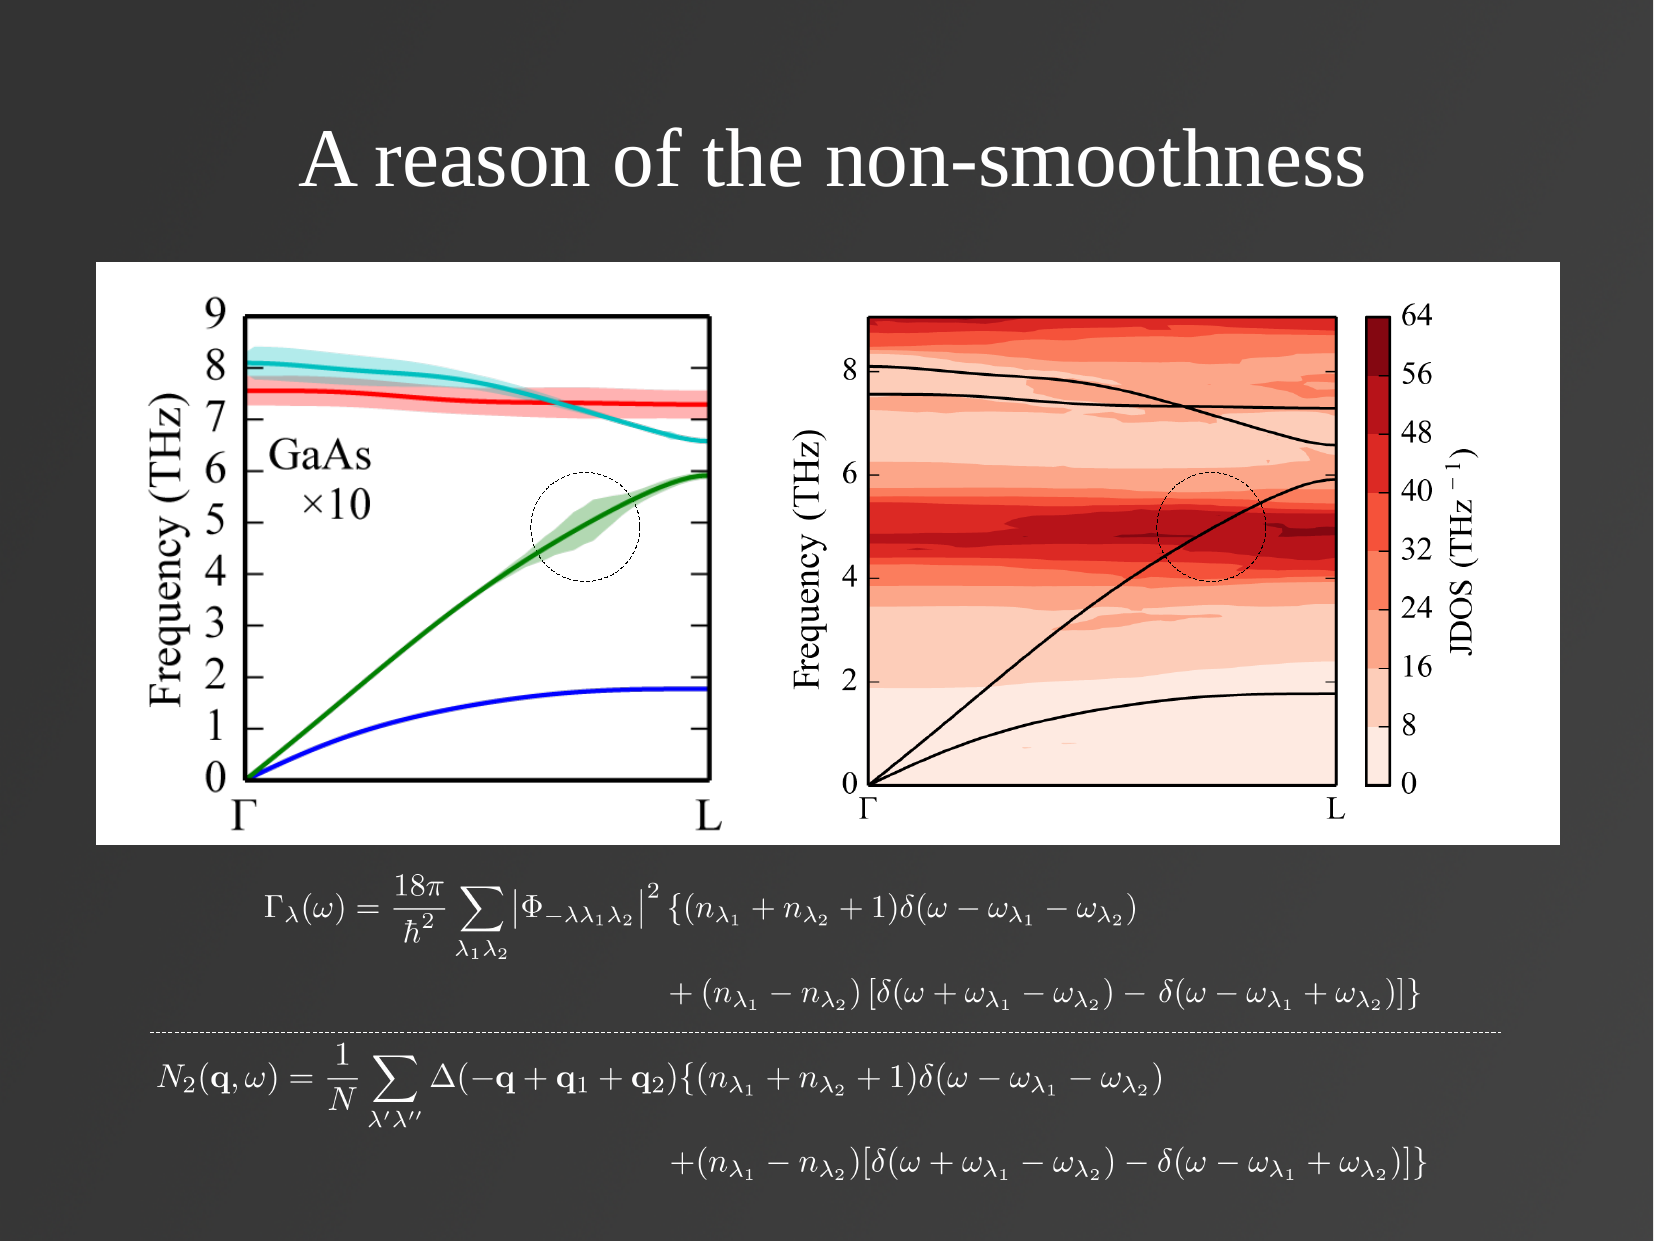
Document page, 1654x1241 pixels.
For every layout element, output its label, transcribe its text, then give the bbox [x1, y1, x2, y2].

title A reason of the non-smoothness [89, 49, 1578, 257]
text_box c [96, 262, 1560, 845]
picture [0, 0, 1654, 1241]
